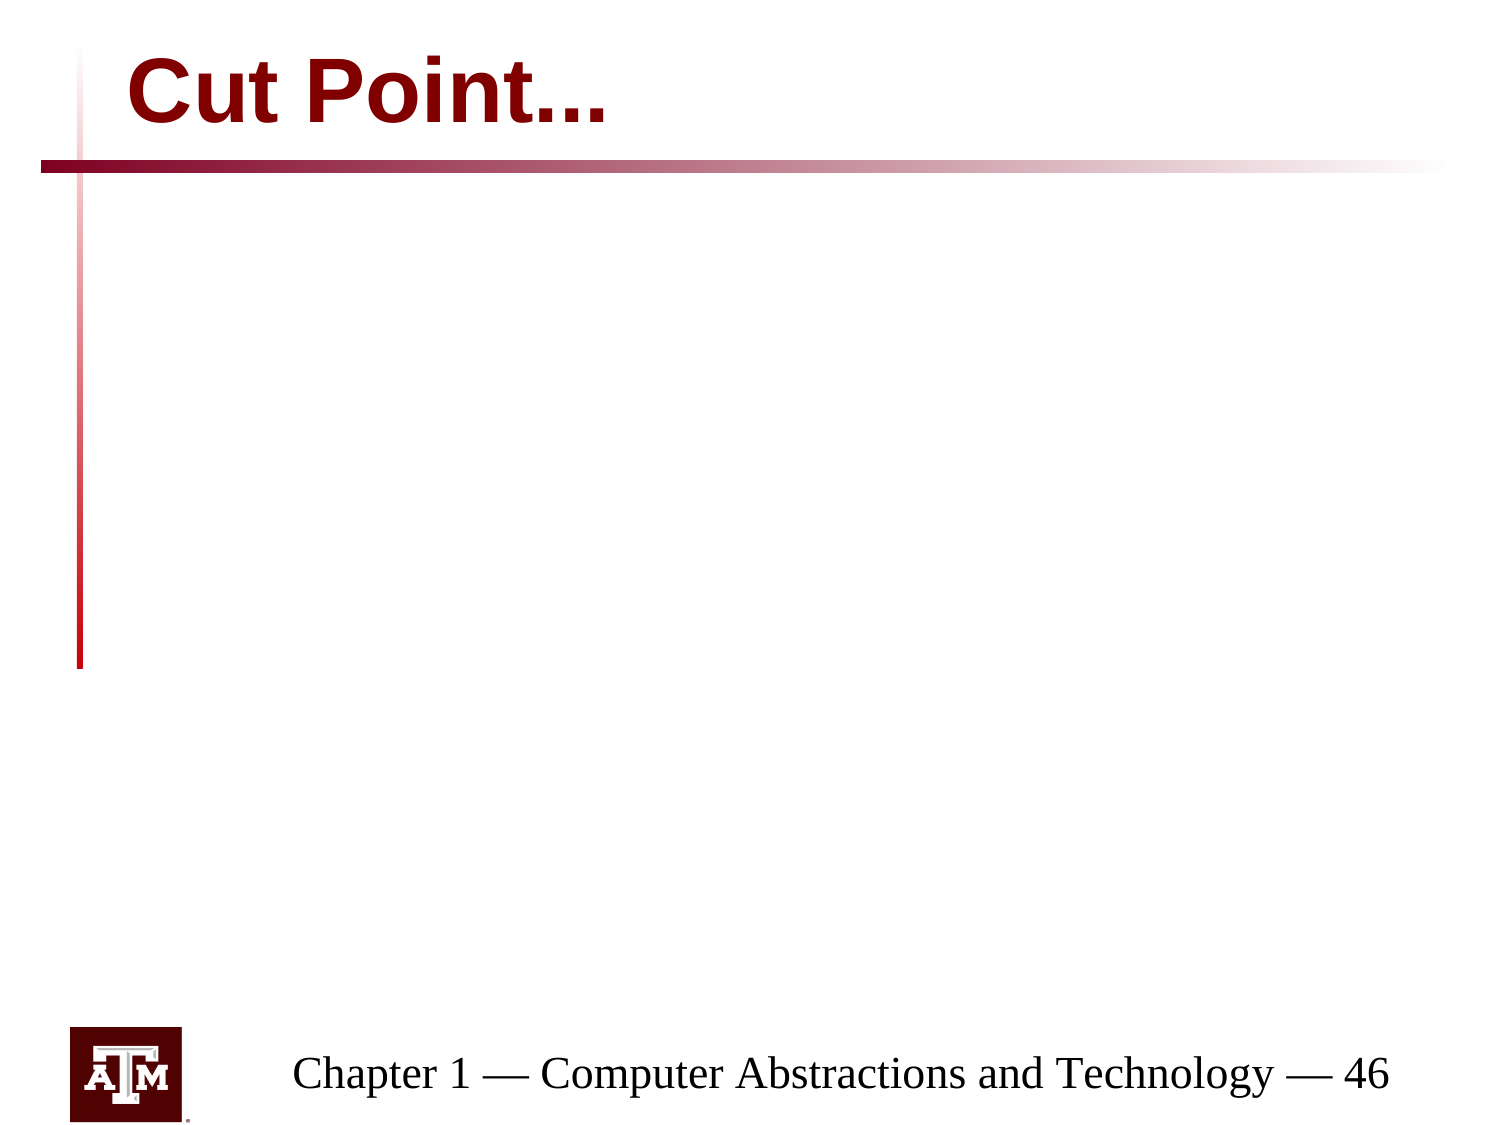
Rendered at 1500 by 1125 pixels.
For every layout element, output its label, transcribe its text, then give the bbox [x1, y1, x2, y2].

picture [60, 1023, 196, 1125]
title Cut Point... [112, 15, 1468, 149]
